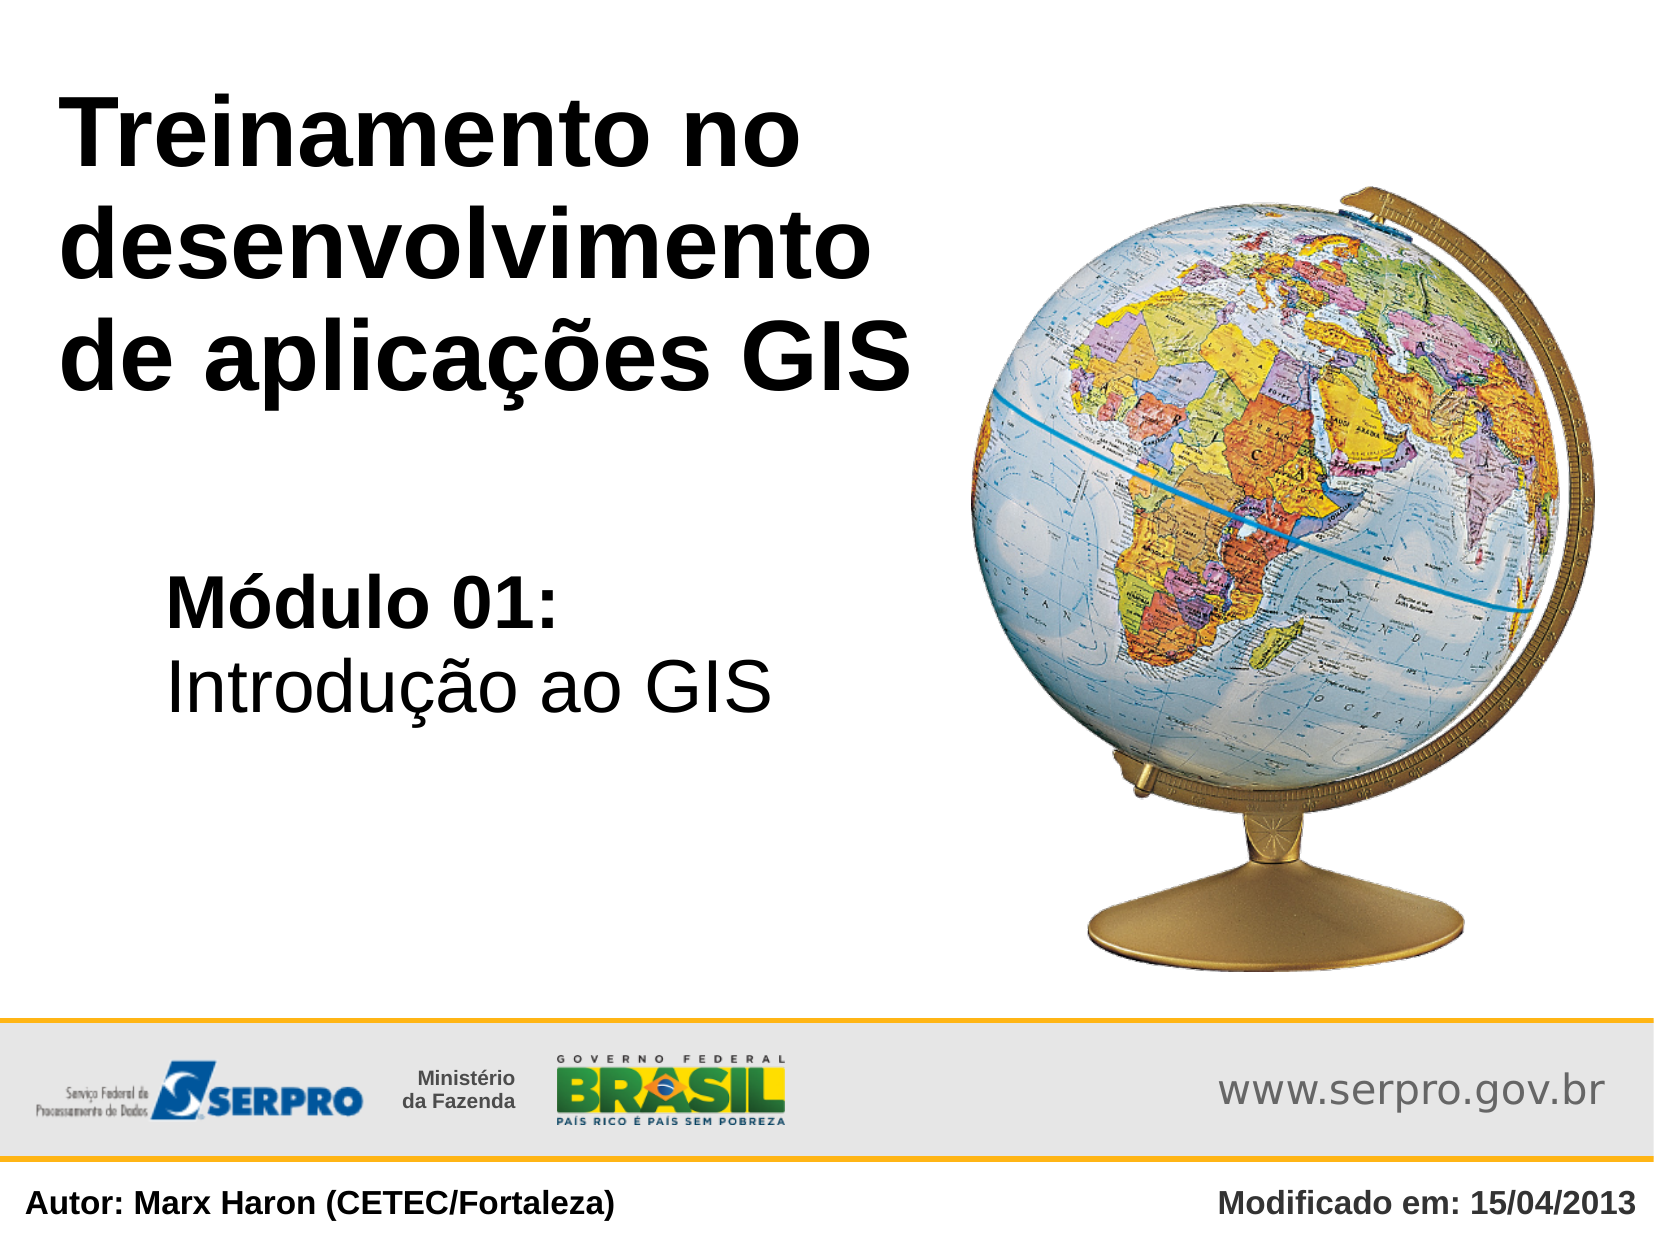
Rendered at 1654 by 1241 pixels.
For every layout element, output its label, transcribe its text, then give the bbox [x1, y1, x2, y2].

picture [27, 1054, 370, 1126]
text_box Modificado em: 15/04/2013 [1187, 1184, 1637, 1222]
title Treinamento no desenvolvimento de aplicações GIS [59, 36, 940, 451]
picture [971, 186, 1595, 972]
text_box Módulo 01: Introdução ao GIS [150, 553, 869, 737]
picture [557, 1055, 785, 1125]
text_box Autor: Marx Haron (CETEC/Fortaleza) [10, 1176, 701, 1229]
